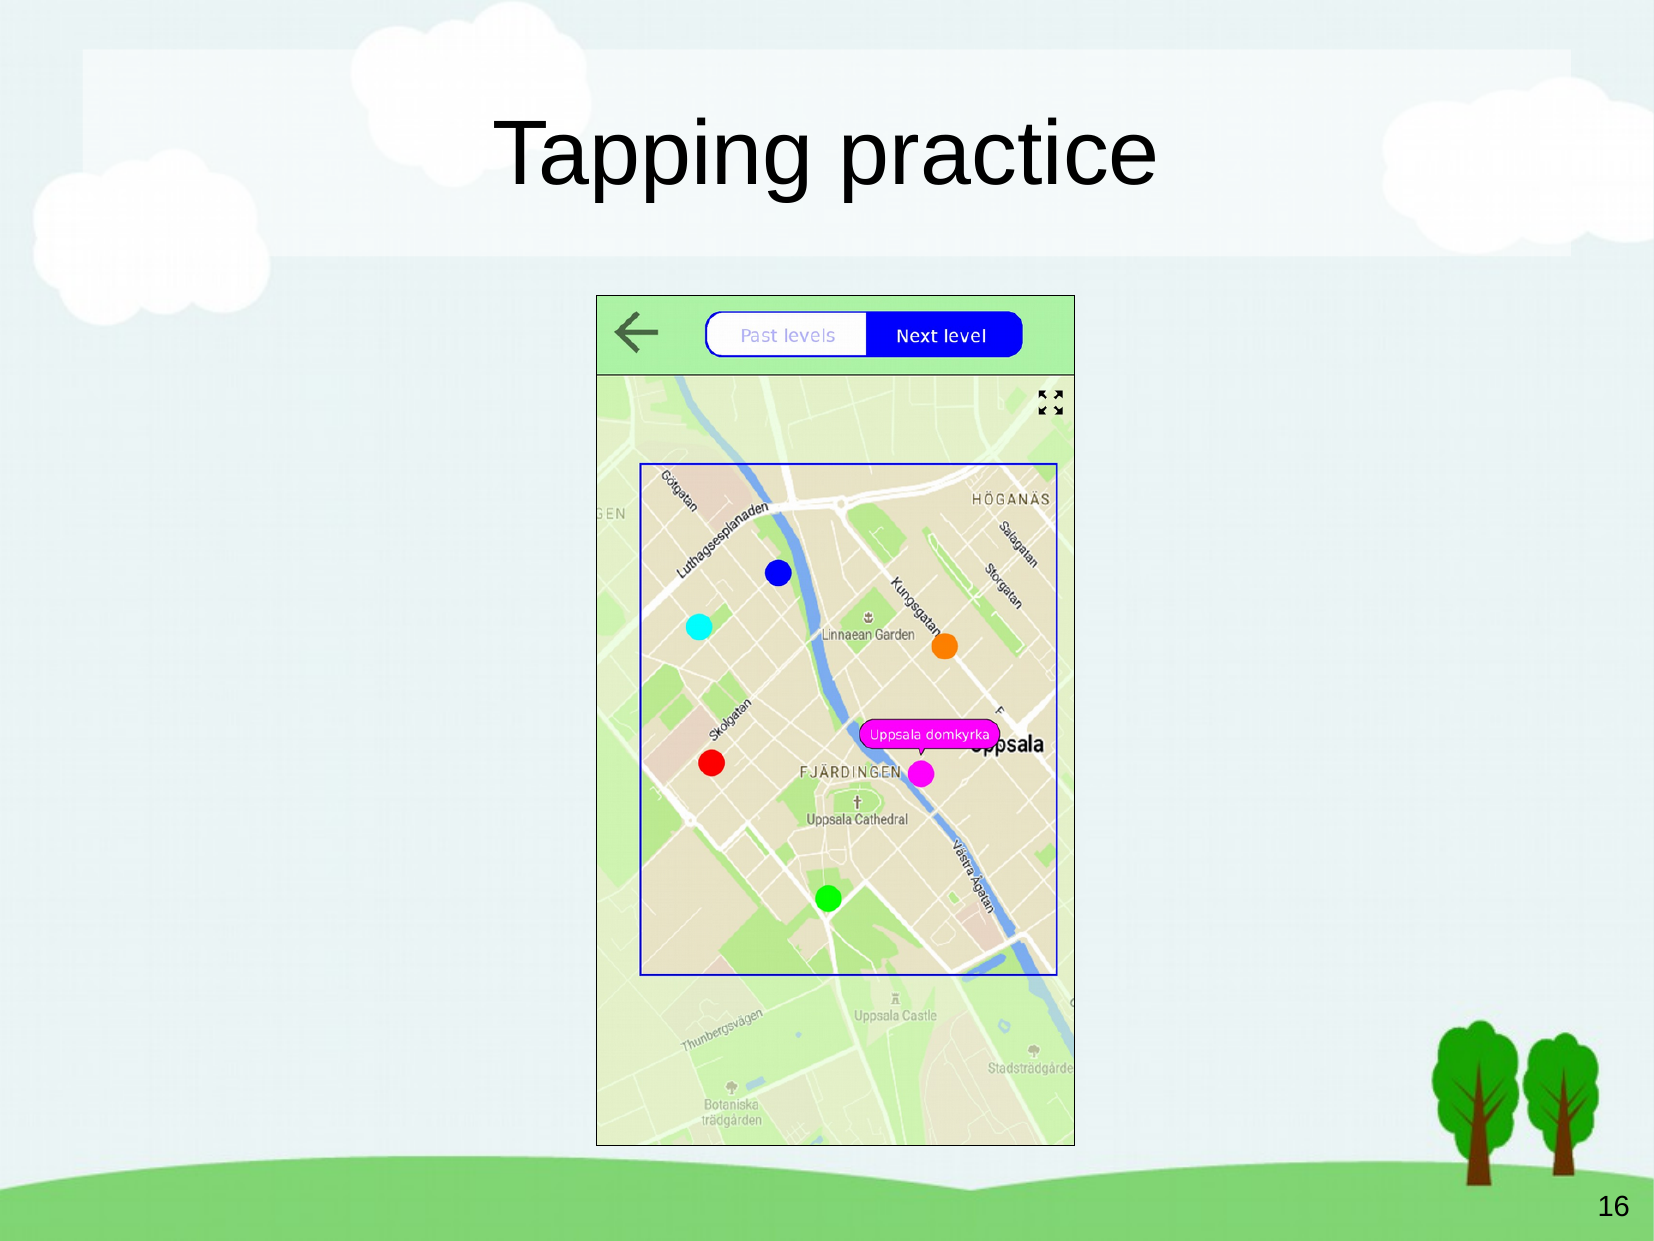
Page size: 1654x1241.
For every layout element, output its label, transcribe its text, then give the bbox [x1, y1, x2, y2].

picture [0, 0, 1654, 1241]
title Tapping practice [82, 49, 1571, 257]
